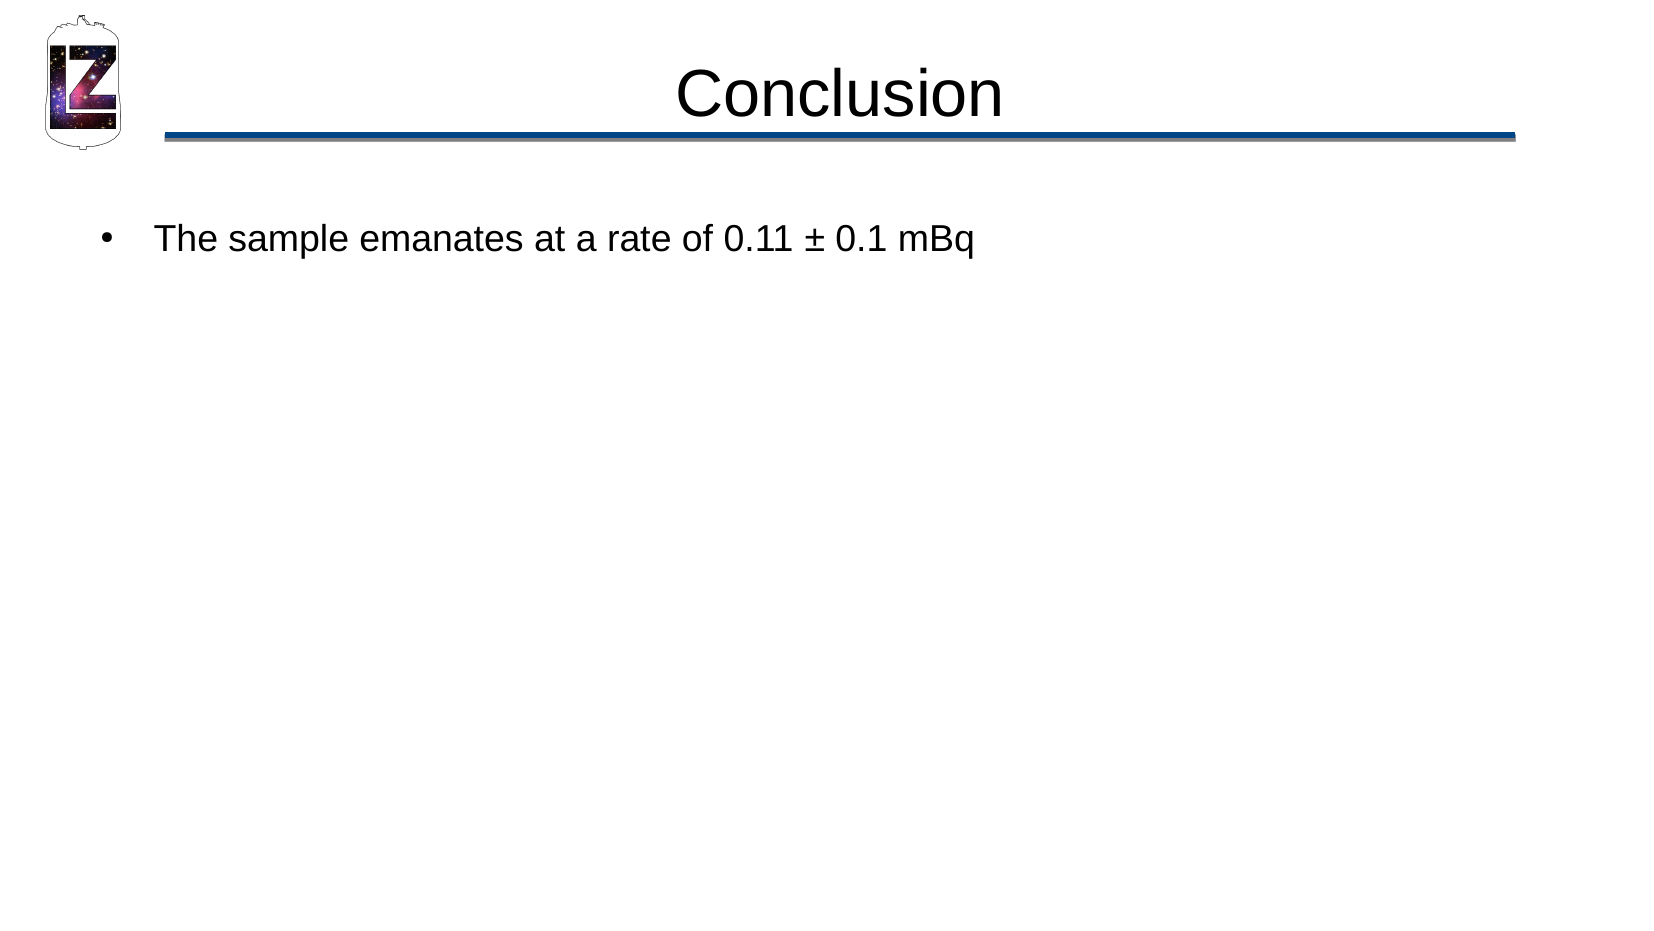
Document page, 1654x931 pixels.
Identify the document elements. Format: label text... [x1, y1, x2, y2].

title Conclusion [165, 37, 1516, 151]
picture [15, 15, 151, 150]
list The sample emanates at a rate of 0.11 ± 0.1 mBq [82, 217, 1571, 758]
